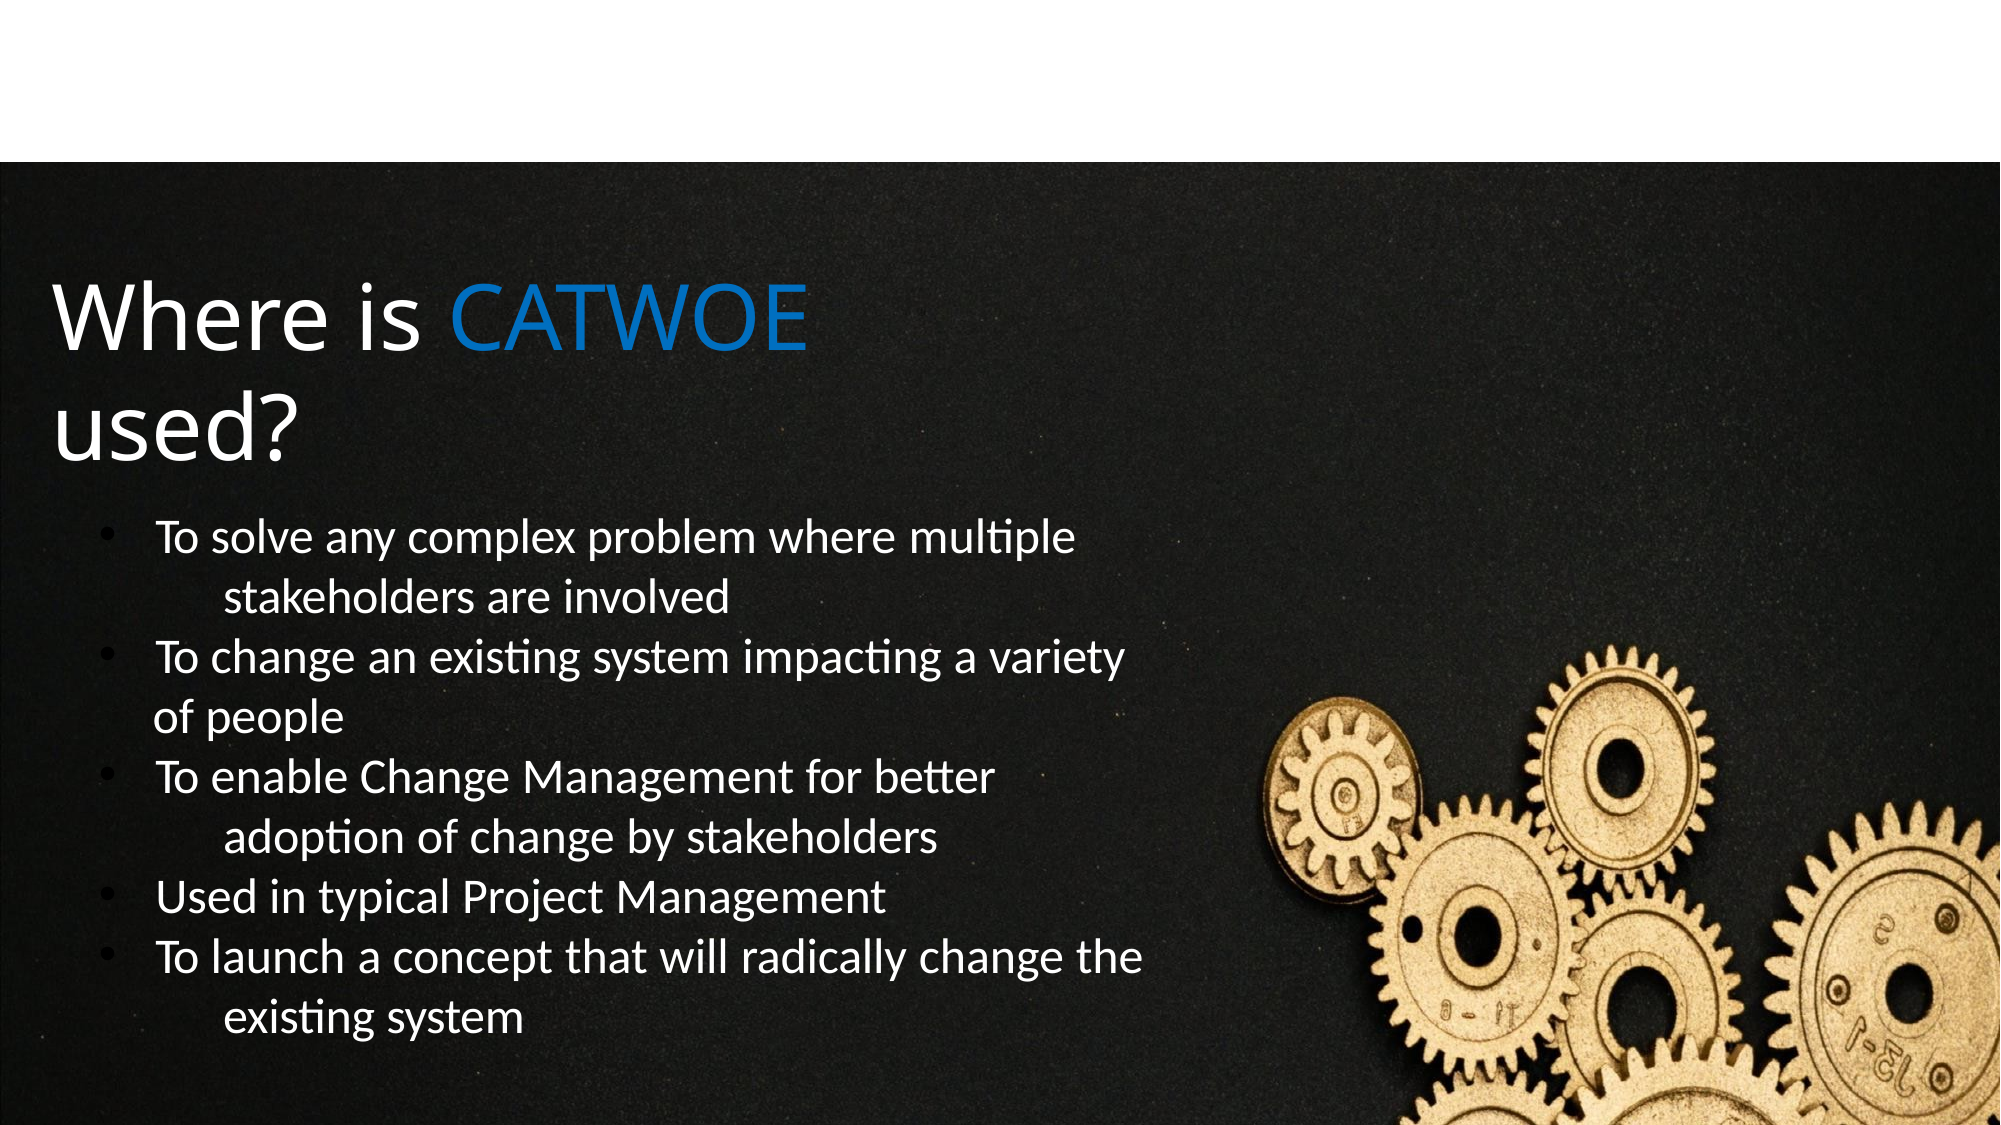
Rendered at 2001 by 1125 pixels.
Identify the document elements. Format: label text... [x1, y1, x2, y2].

picture [0, 163, 2000, 1125]
text_box To solve any complex problem where multiple stakeholders are involved To change an existing system impacting a variety of people To enable Change Management for better adoption of change by stakeholders Used in typical Project Management To launch a concept that will radically change the existing system [93, 500, 1152, 1049]
title Where is CATWOE used? [48, 254, 858, 480]
